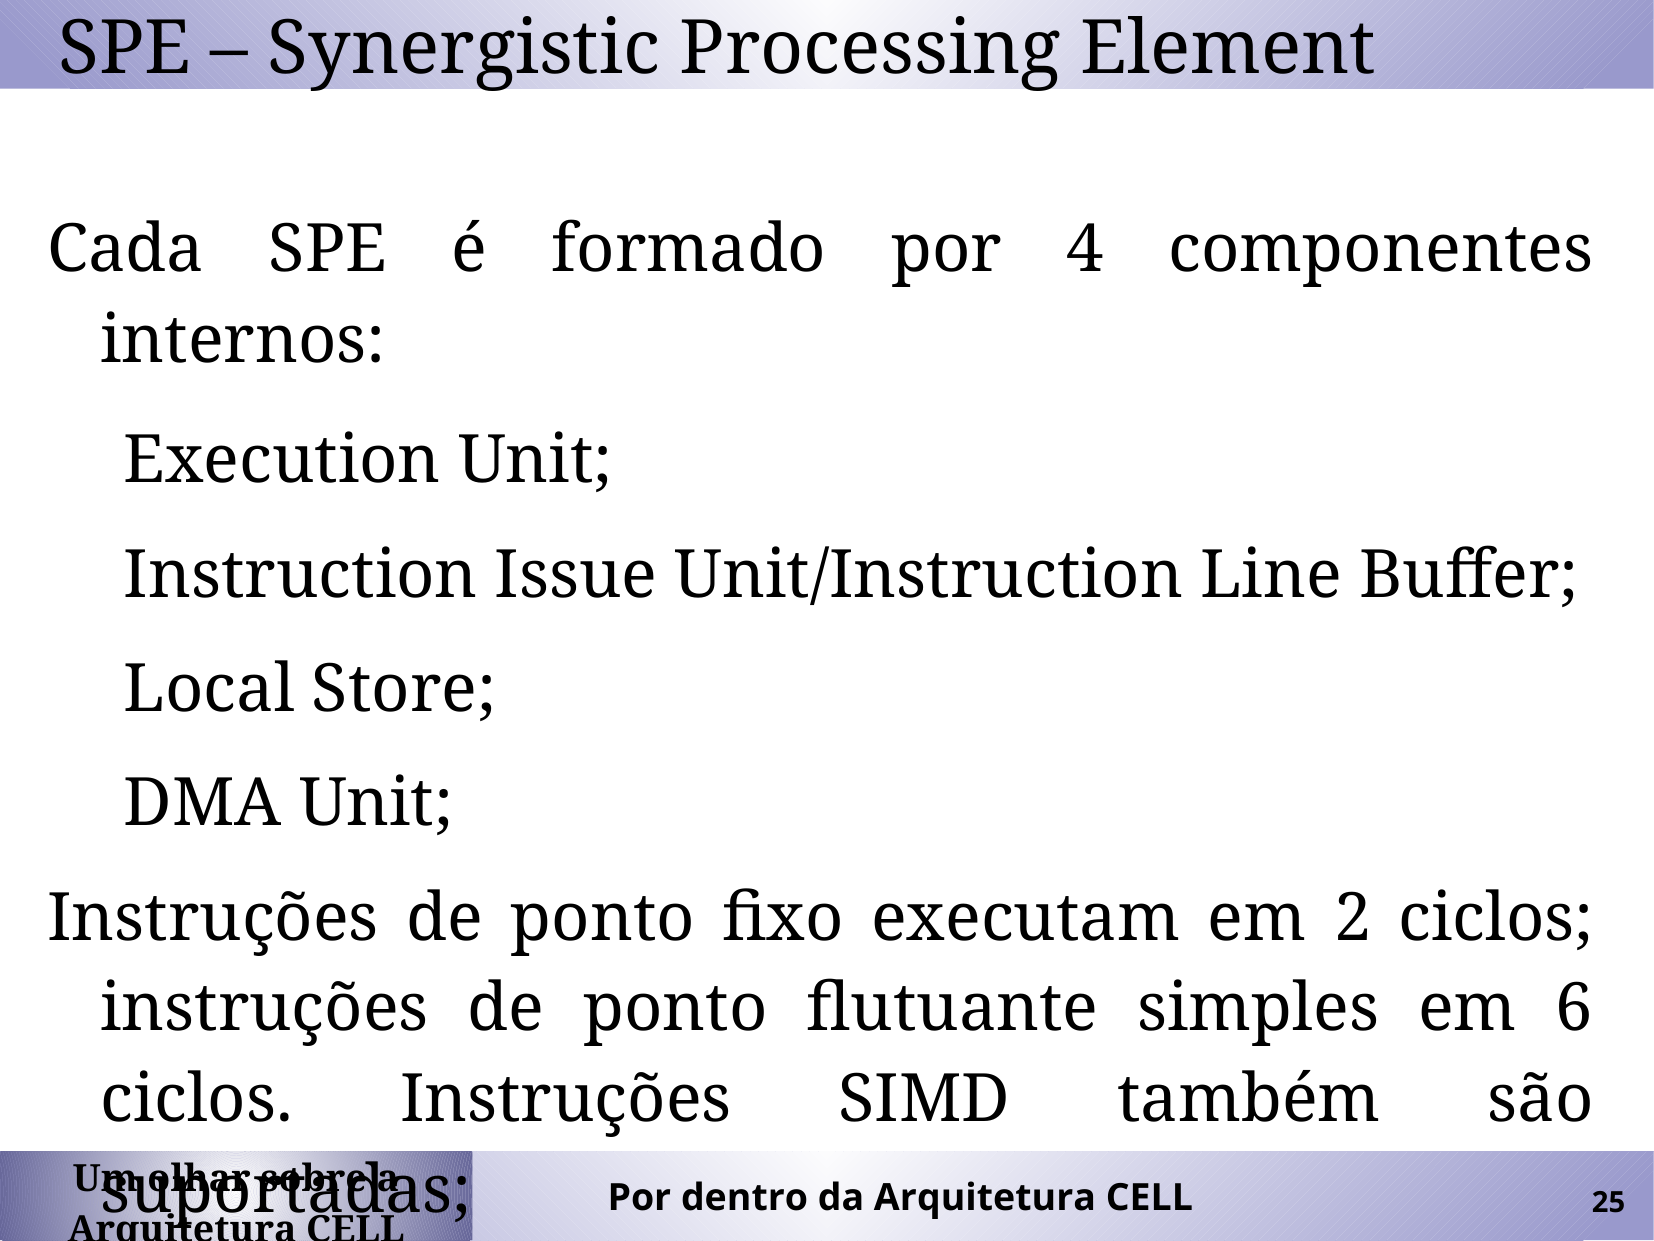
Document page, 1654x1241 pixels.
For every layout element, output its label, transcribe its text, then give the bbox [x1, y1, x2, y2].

list Cada SPE é formado por 4 componentes internos: Execution Unit; Instruction Issue Unit/Instruction Line Buffer; Local Store; DMA Unit; Instruções de ponto fixo executam em 2 ciclos; instruções de ponto flutuante simples em 6 ciclos. Instruções SIMD também são suportadas; [29, 200, 1595, 1004]
title SPE – Synergistic Processing Element [59, 6, 1536, 82]
text_box Por dentro da Arquitetura CELL [501, 1151, 1300, 1241]
